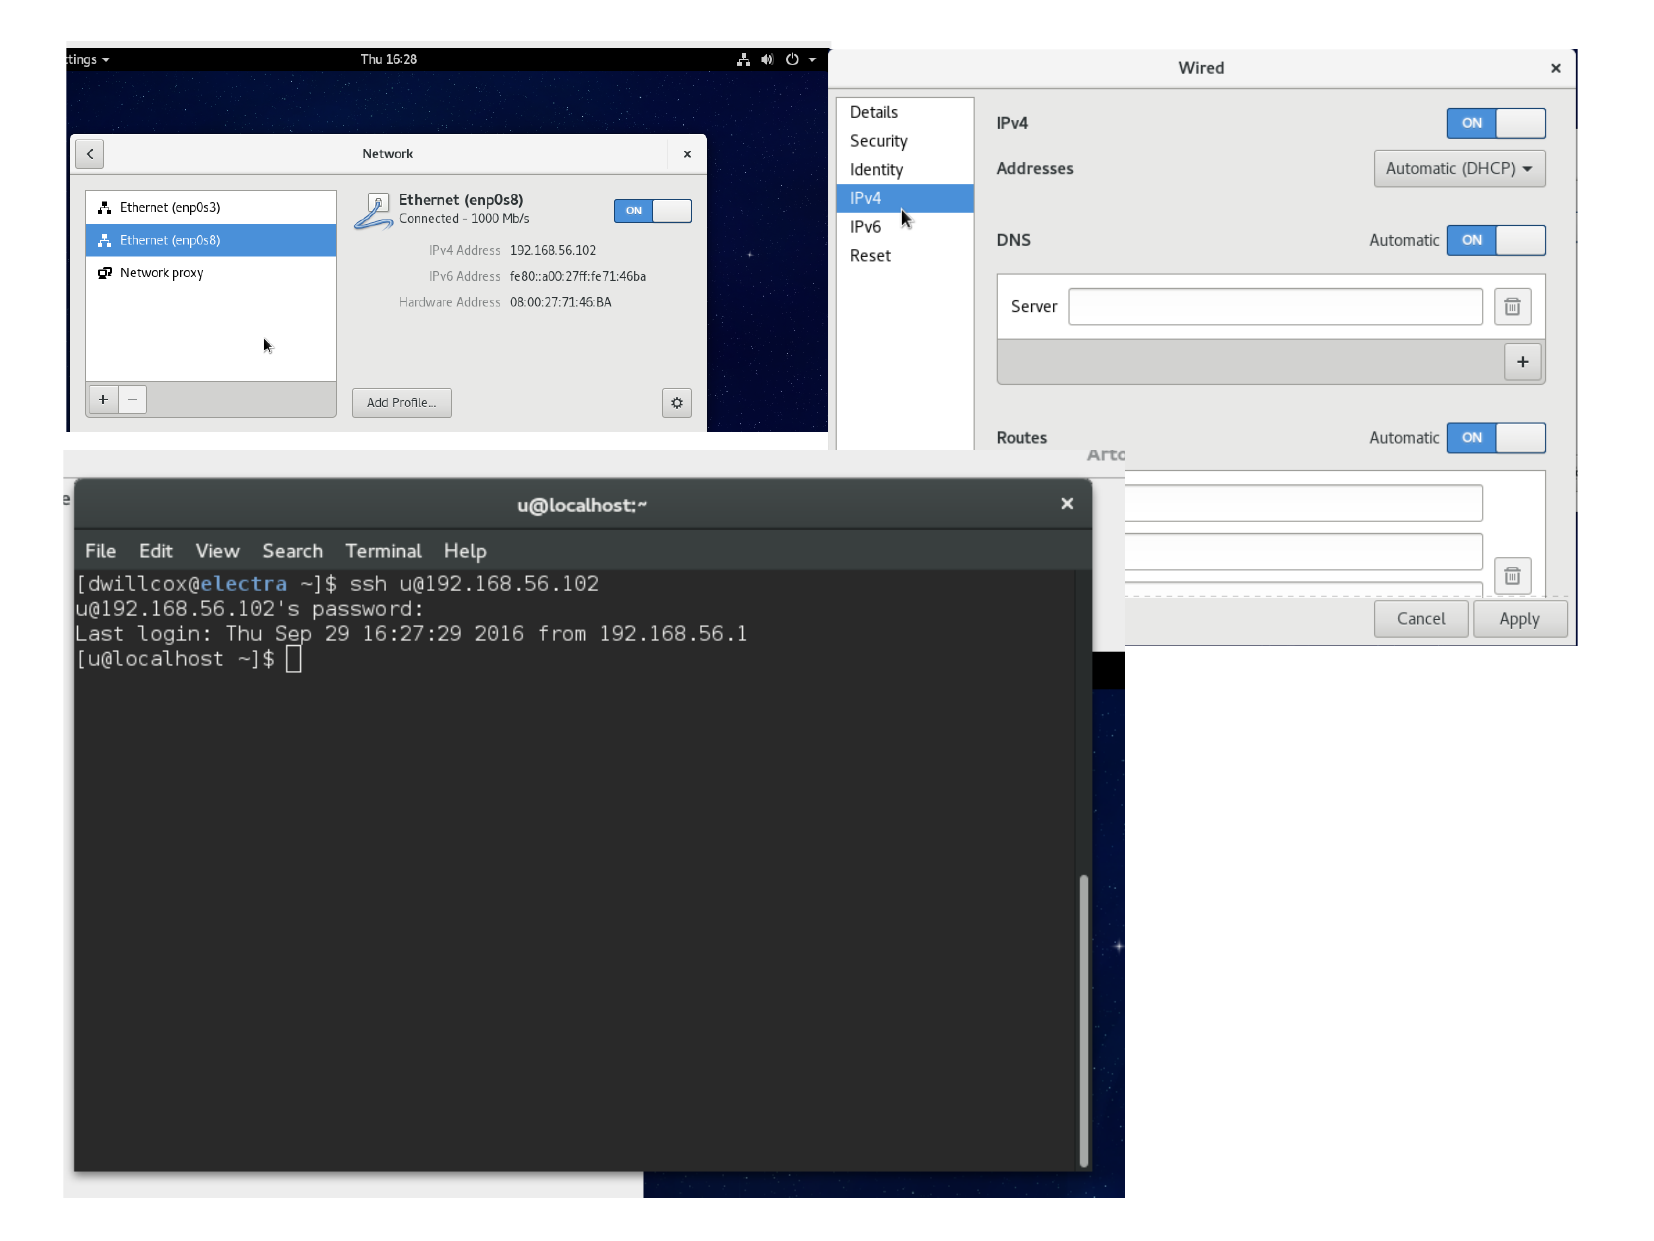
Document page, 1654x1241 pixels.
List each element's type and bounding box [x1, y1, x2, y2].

picture [63, 41, 1578, 1198]
